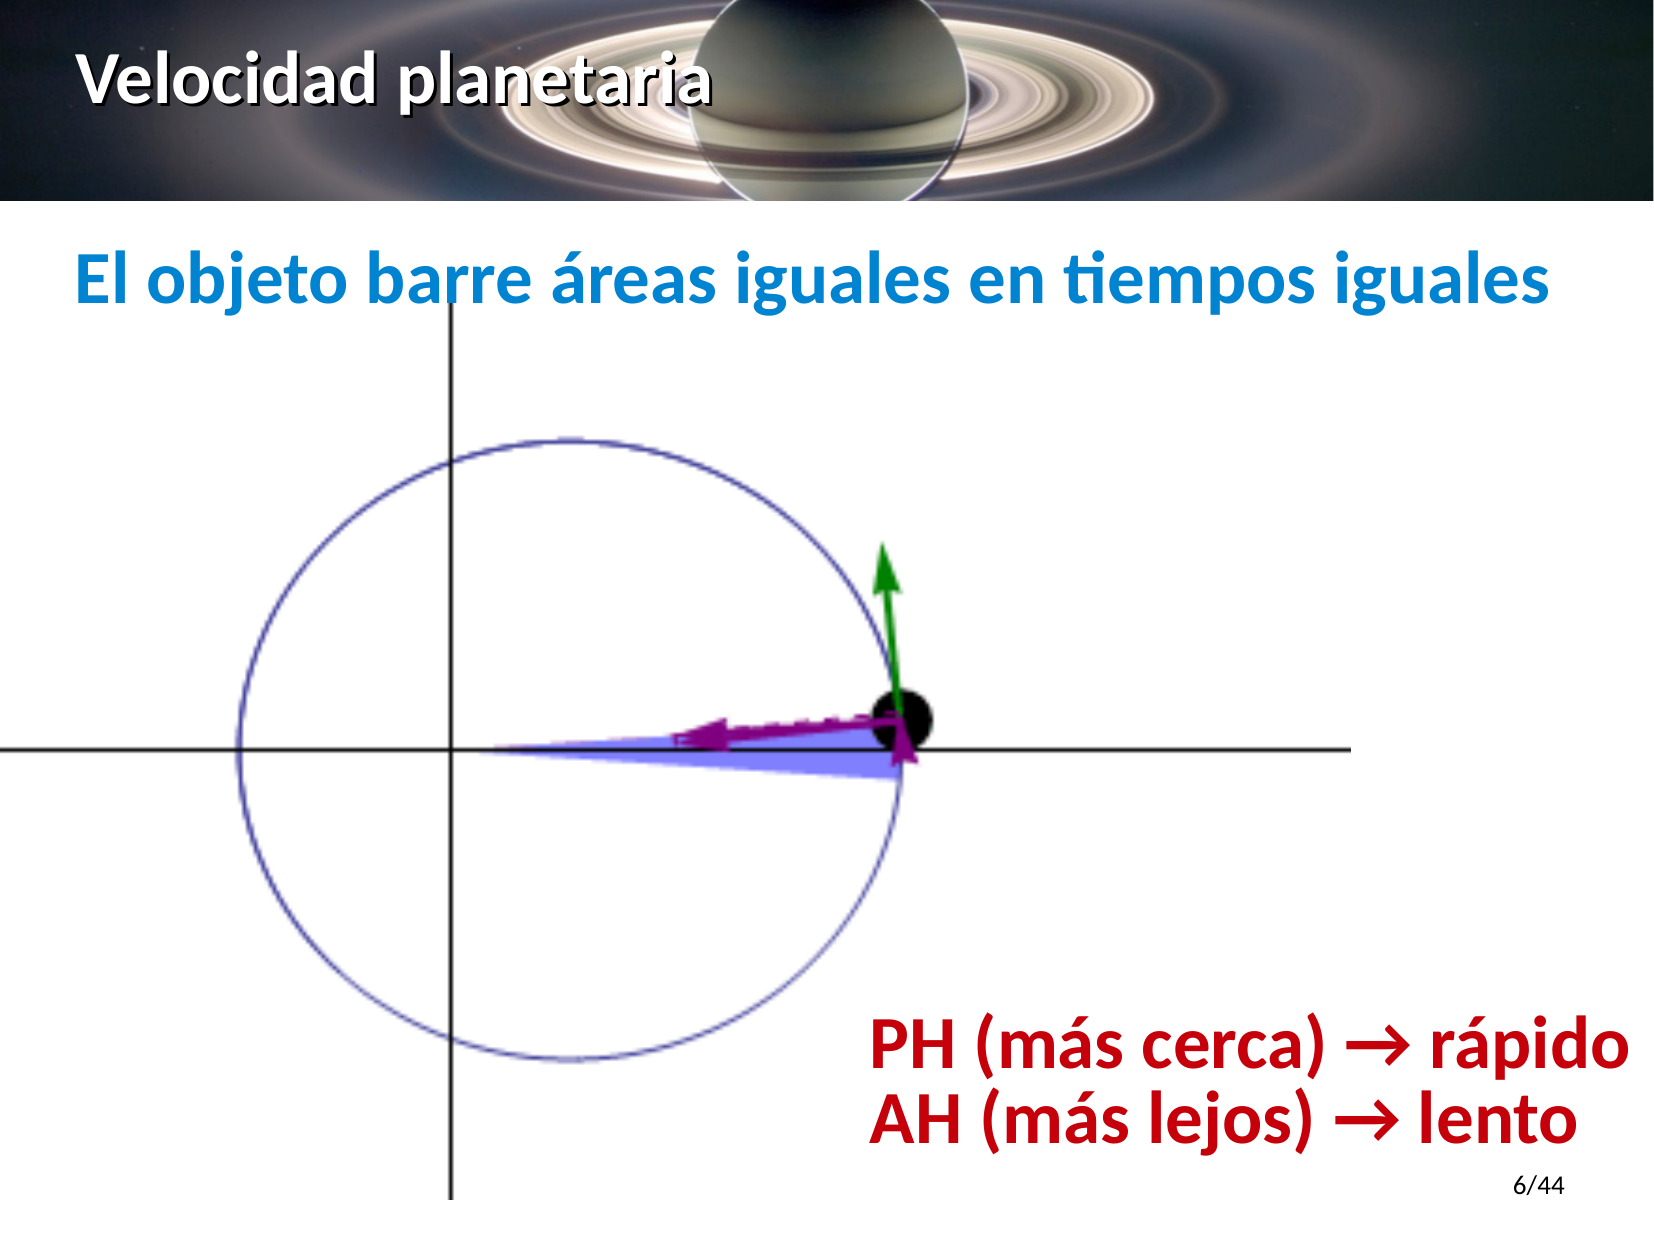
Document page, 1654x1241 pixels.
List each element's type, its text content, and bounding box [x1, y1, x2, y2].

text_box PH (más cerca) → rápido AH (más lejos) → lento [855, 1005, 1650, 1204]
text_box El objeto barre áreas iguales en tiempos iguales [60, 240, 1591, 347]
picture [0, 299, 1351, 1200]
picture [0, 0, 1654, 201]
title Velocidad planetaria [75, 19, 1564, 151]
